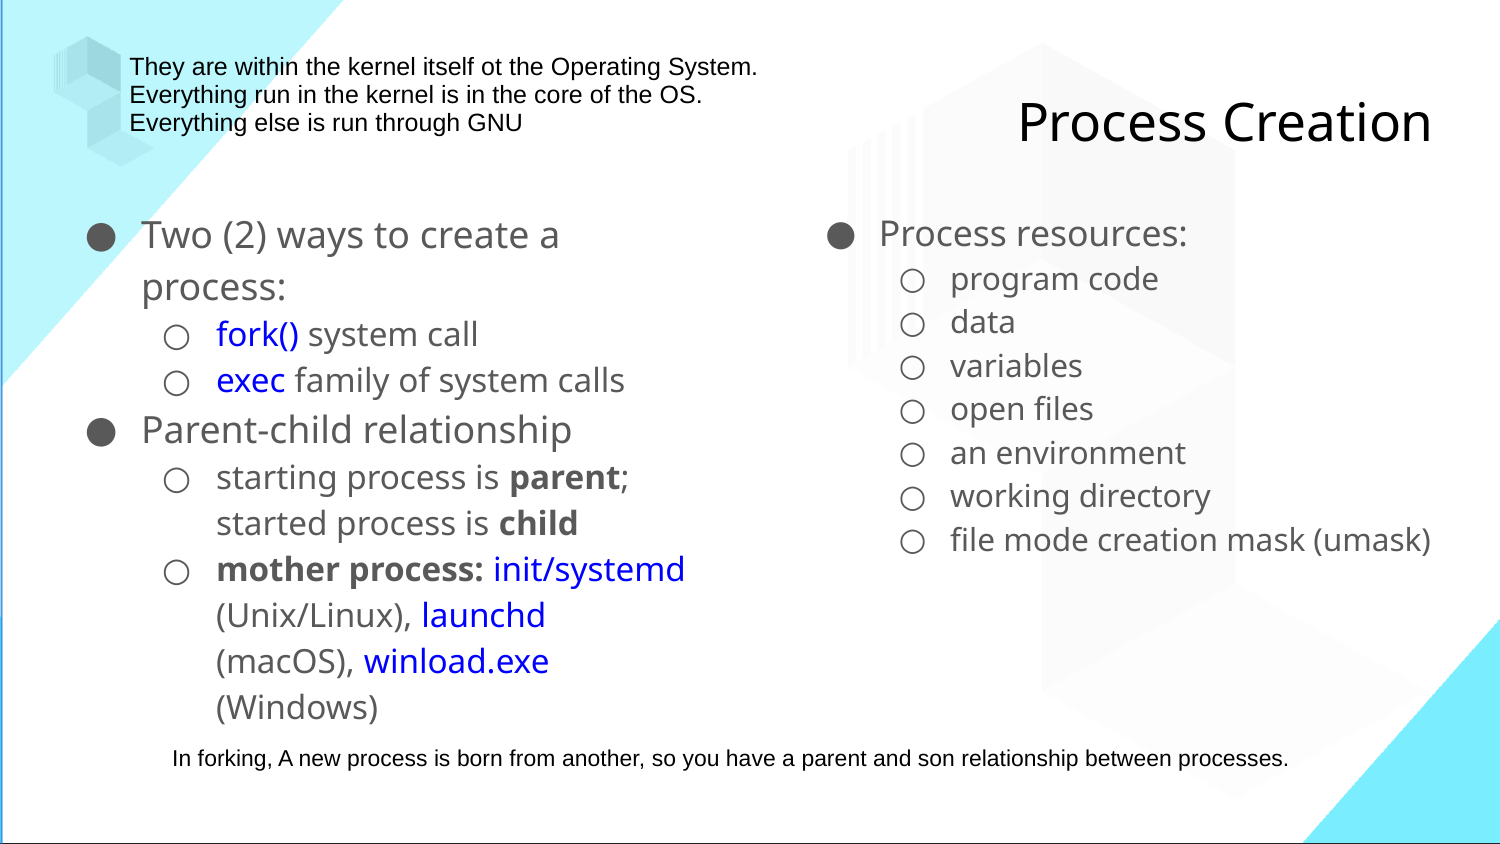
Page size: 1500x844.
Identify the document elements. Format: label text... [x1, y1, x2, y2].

title Process Creation [944, 72, 1449, 167]
list Process resources: program code data variables open files an environment working directory file mode creation mask (umask) [792, 189, 1449, 621]
text_box In forking, A new process is born from another, so you have a parent and son relationship between processes. [157, 738, 1306, 805]
text_box They are within the kernel itself ot the Operating System. Everything run in the kernel is in the core of the OS. Everything else is run through GNU [114, 45, 775, 145]
picture [0, 0, 1500, 844]
list Two (2) ways to create a process: fork() system call exec family of system calls Parent-child relationship starting process is parent; started process is child mother process: init/systemd (Unix/Linux), launchd (macOS), winload.exe (Windows) [51, 189, 708, 750]
